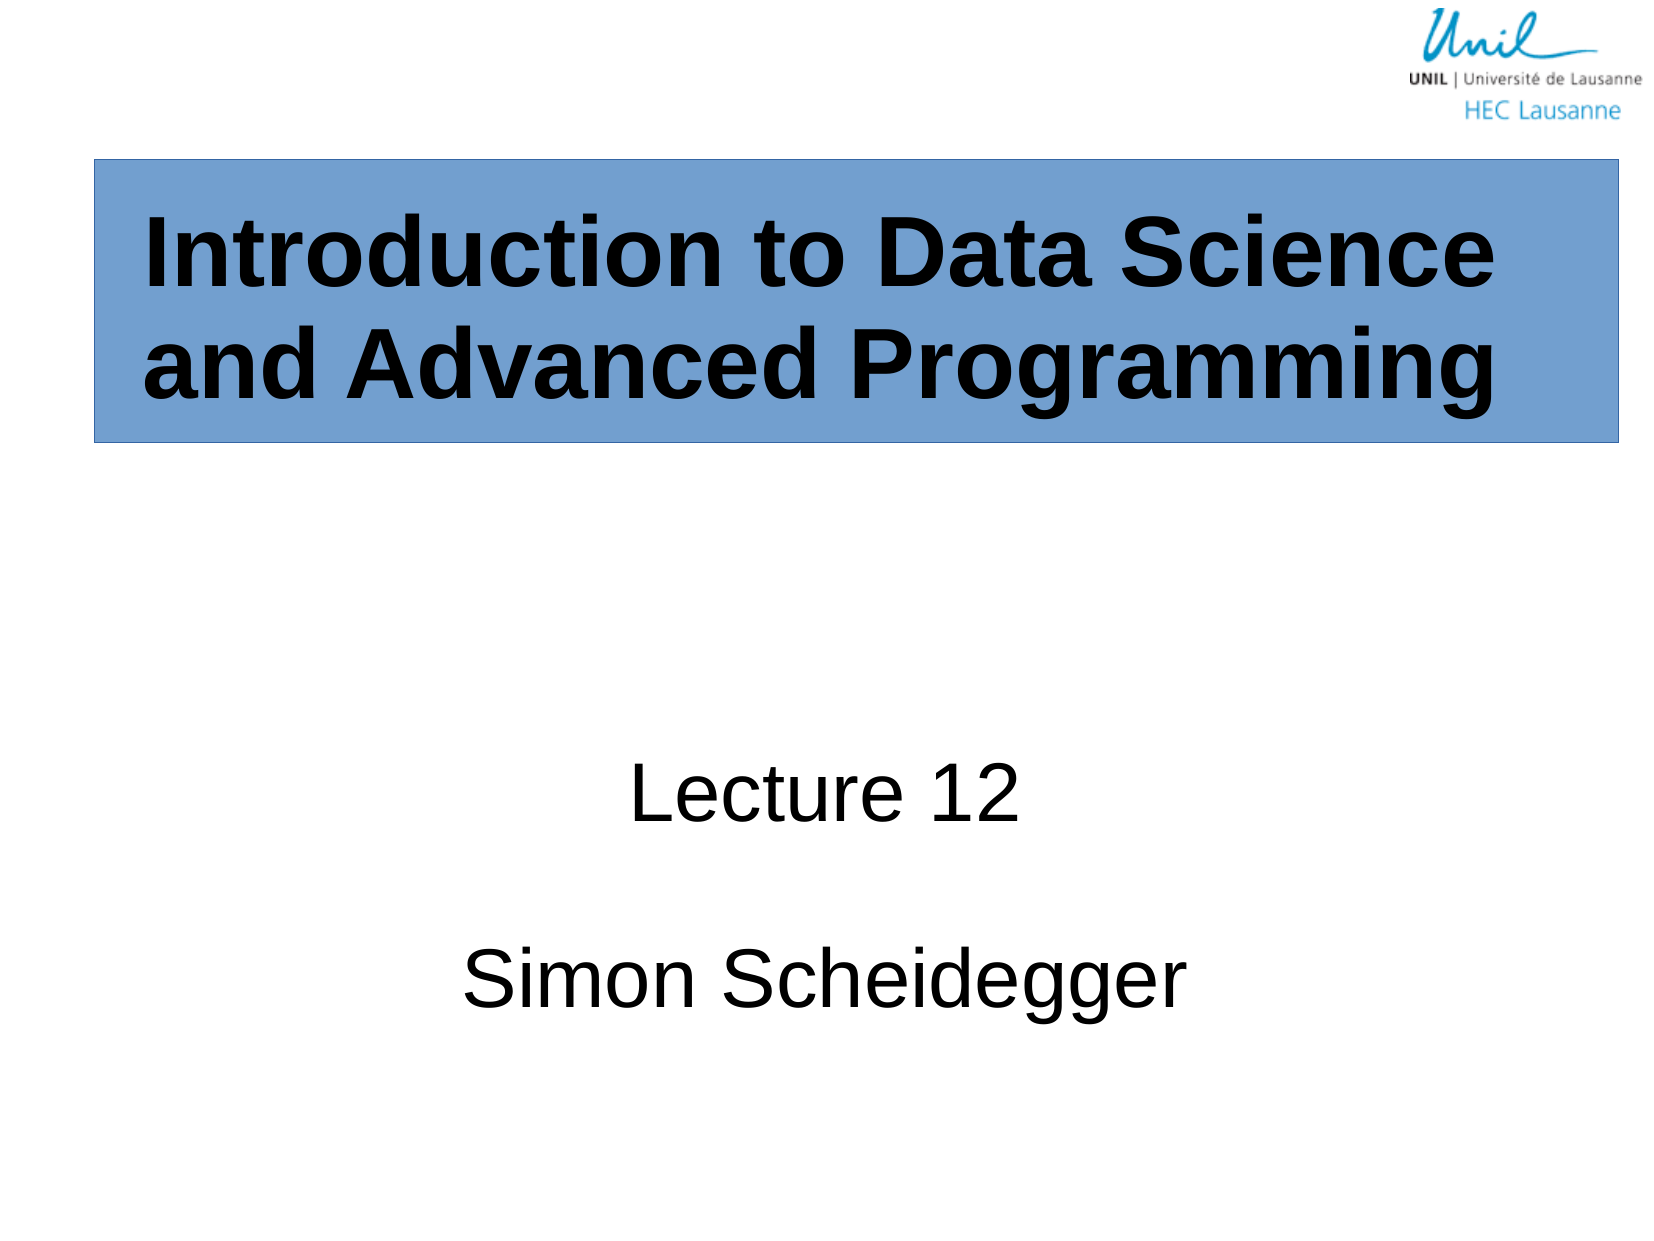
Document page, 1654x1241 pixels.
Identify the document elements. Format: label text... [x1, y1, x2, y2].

picture [1410, 8, 1646, 136]
text_box [94, 159, 1619, 443]
subtitle Lecture 12 Simon Scheidegger [45, 649, 1606, 1241]
title Introduction to Data Science and Advanced Programming [76, 195, 1565, 420]
